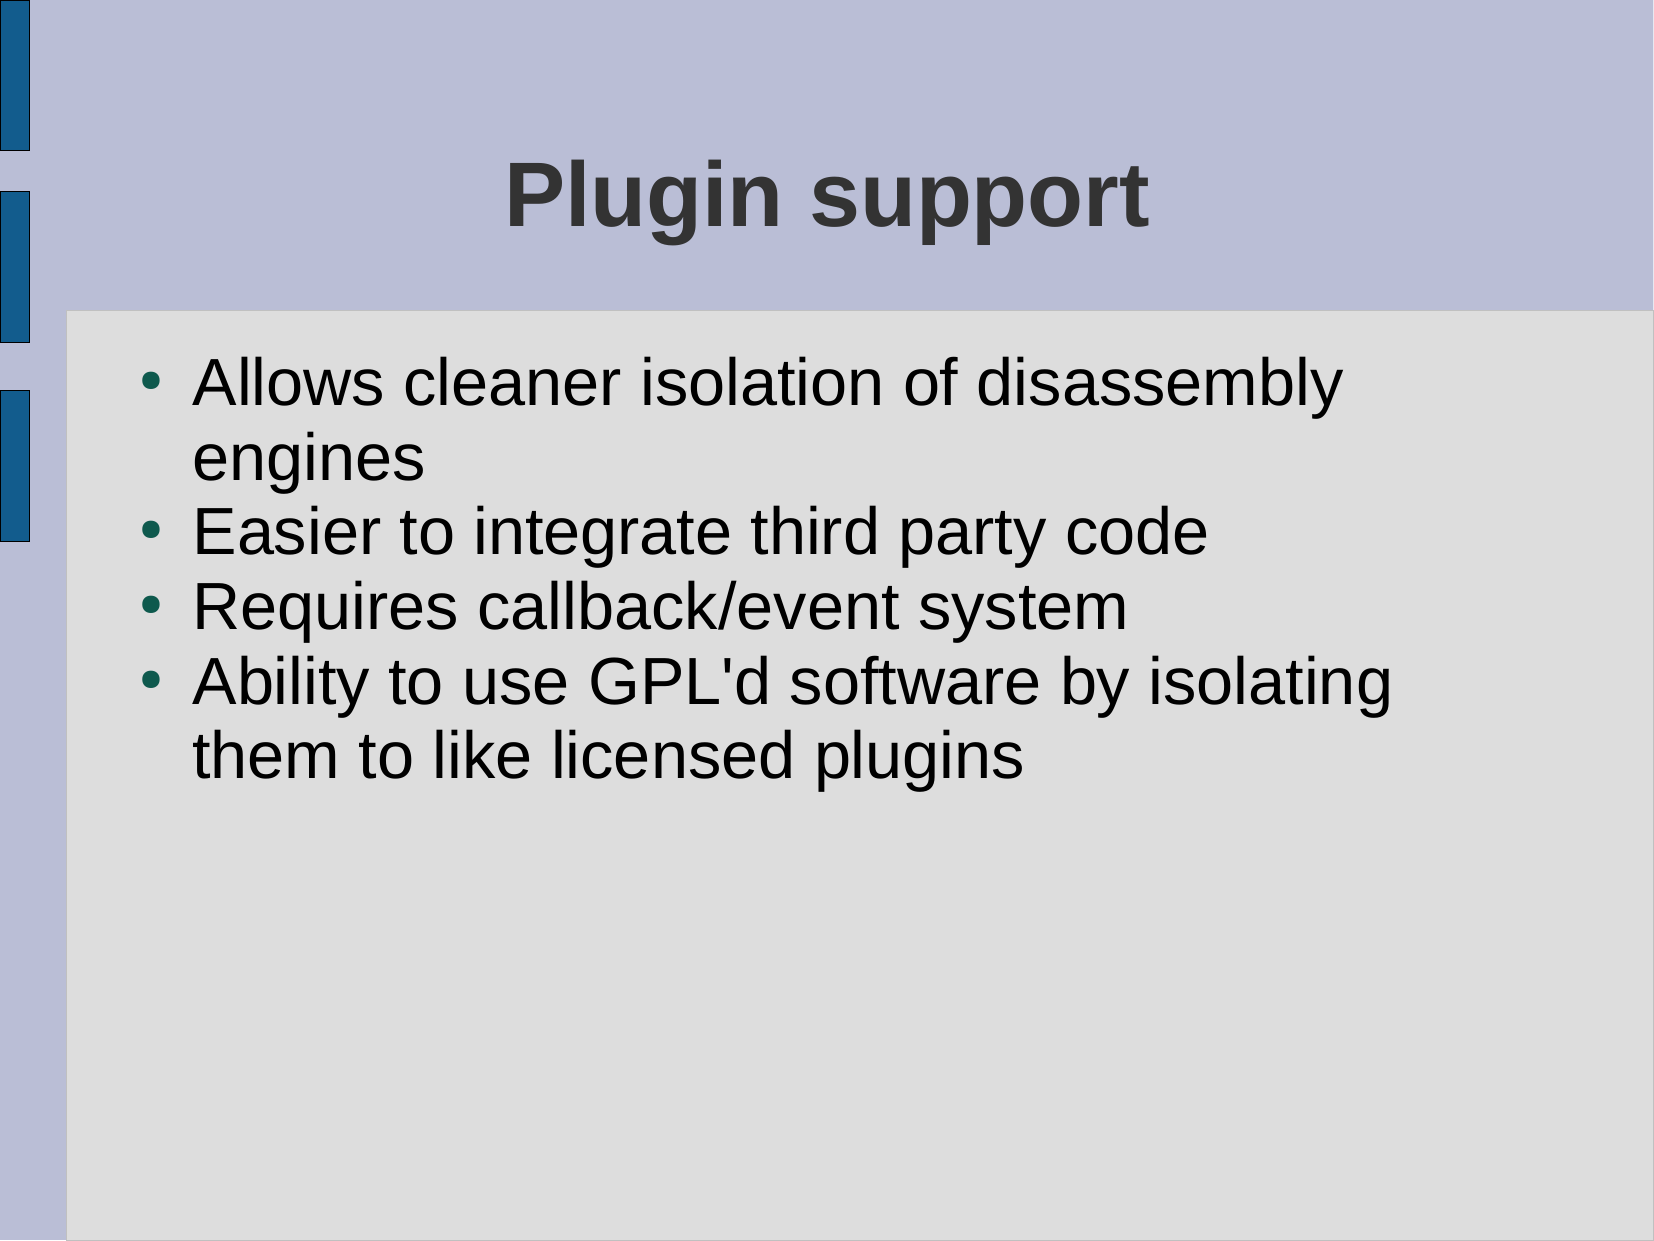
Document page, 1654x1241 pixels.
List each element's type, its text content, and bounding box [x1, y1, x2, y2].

title Plugin support [121, 91, 1534, 299]
list Allows cleaner isolation of disassembly engines Easier to integrate third party code Requires callback/event system Ability to use GPL'd software by isolating them to like licensed plugins [121, 344, 1534, 1127]
